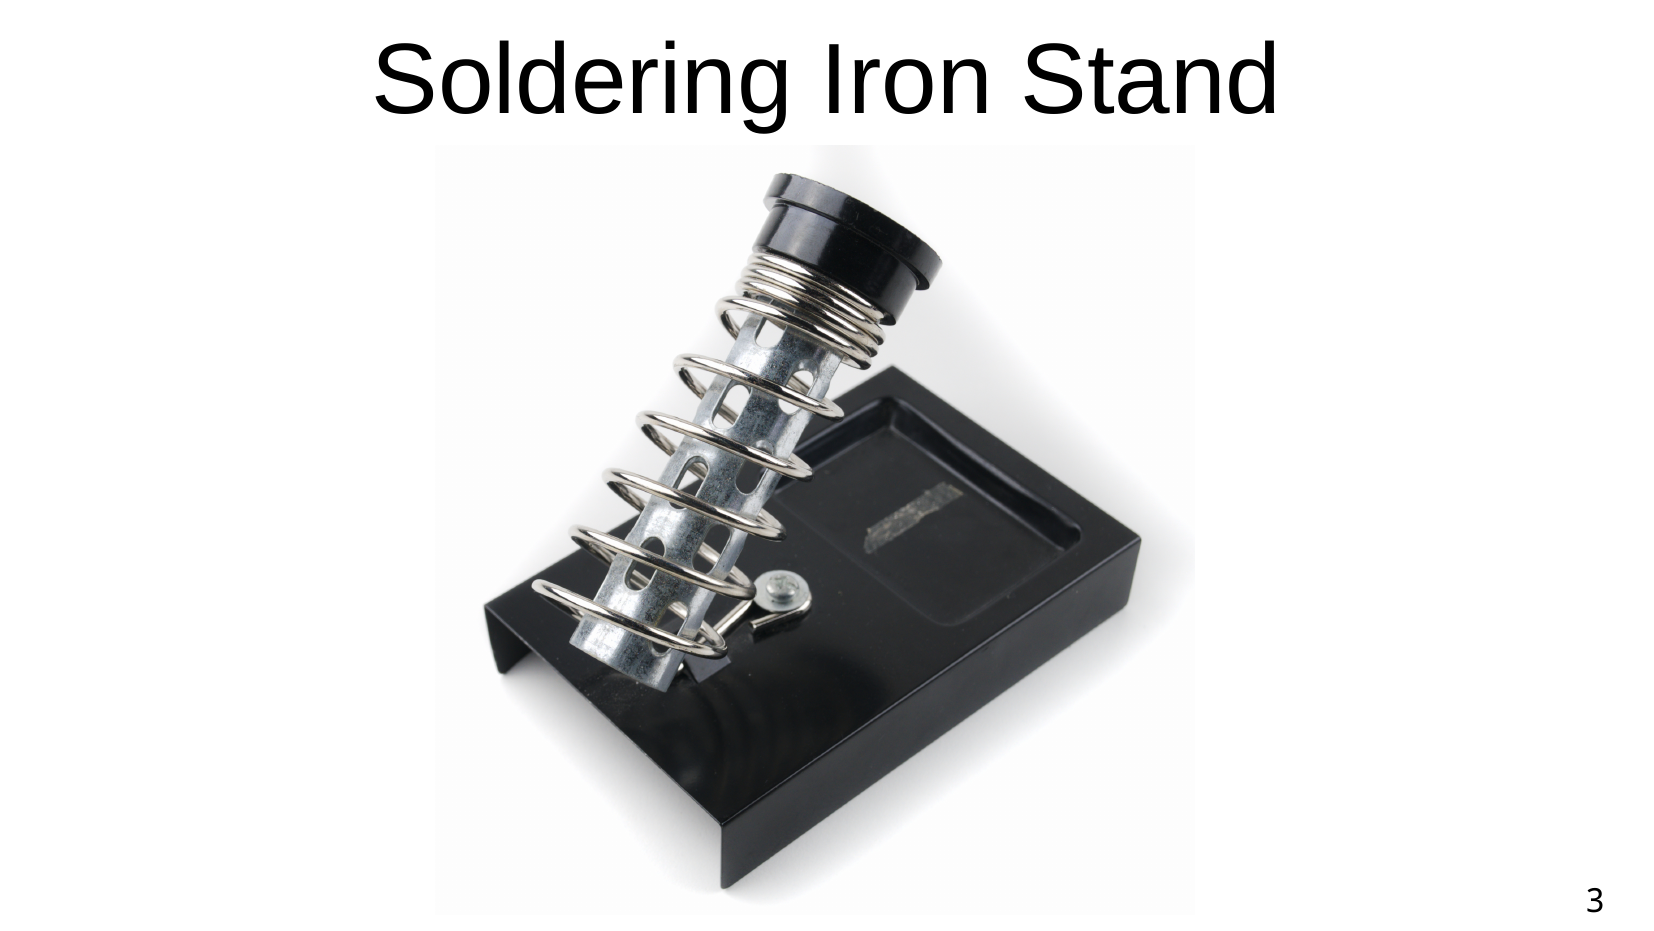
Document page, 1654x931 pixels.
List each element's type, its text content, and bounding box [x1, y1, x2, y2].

picture [435, 145, 1195, 916]
title Soldering Iron Stand [82, 1, 1571, 157]
